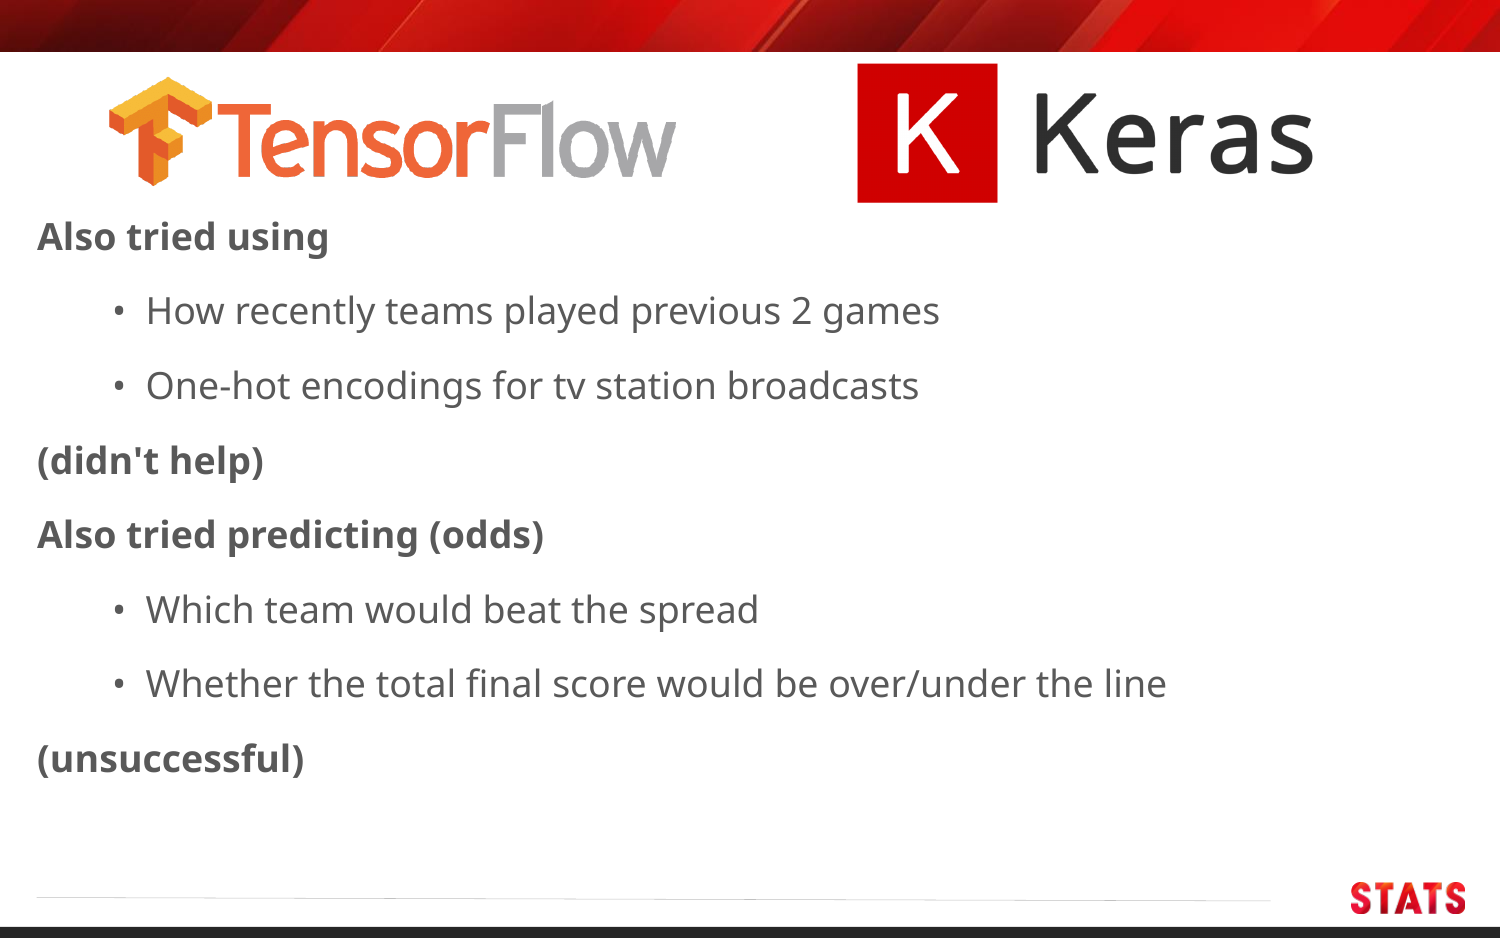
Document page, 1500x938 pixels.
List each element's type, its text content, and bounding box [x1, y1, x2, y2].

picture [855, 61, 1346, 205]
picture [109, 62, 676, 211]
list Also tried using • How recently teams played previous 2 games • One-hot encodings for tv station broadcasts (didn't help) Also tried predicting (odds) • Which team would beat the spread • Whether the total final score would be over/under the line (unsuccessful) [22, 205, 1428, 751]
picture [0, 0, 1500, 52]
picture [1351, 882, 1465, 914]
